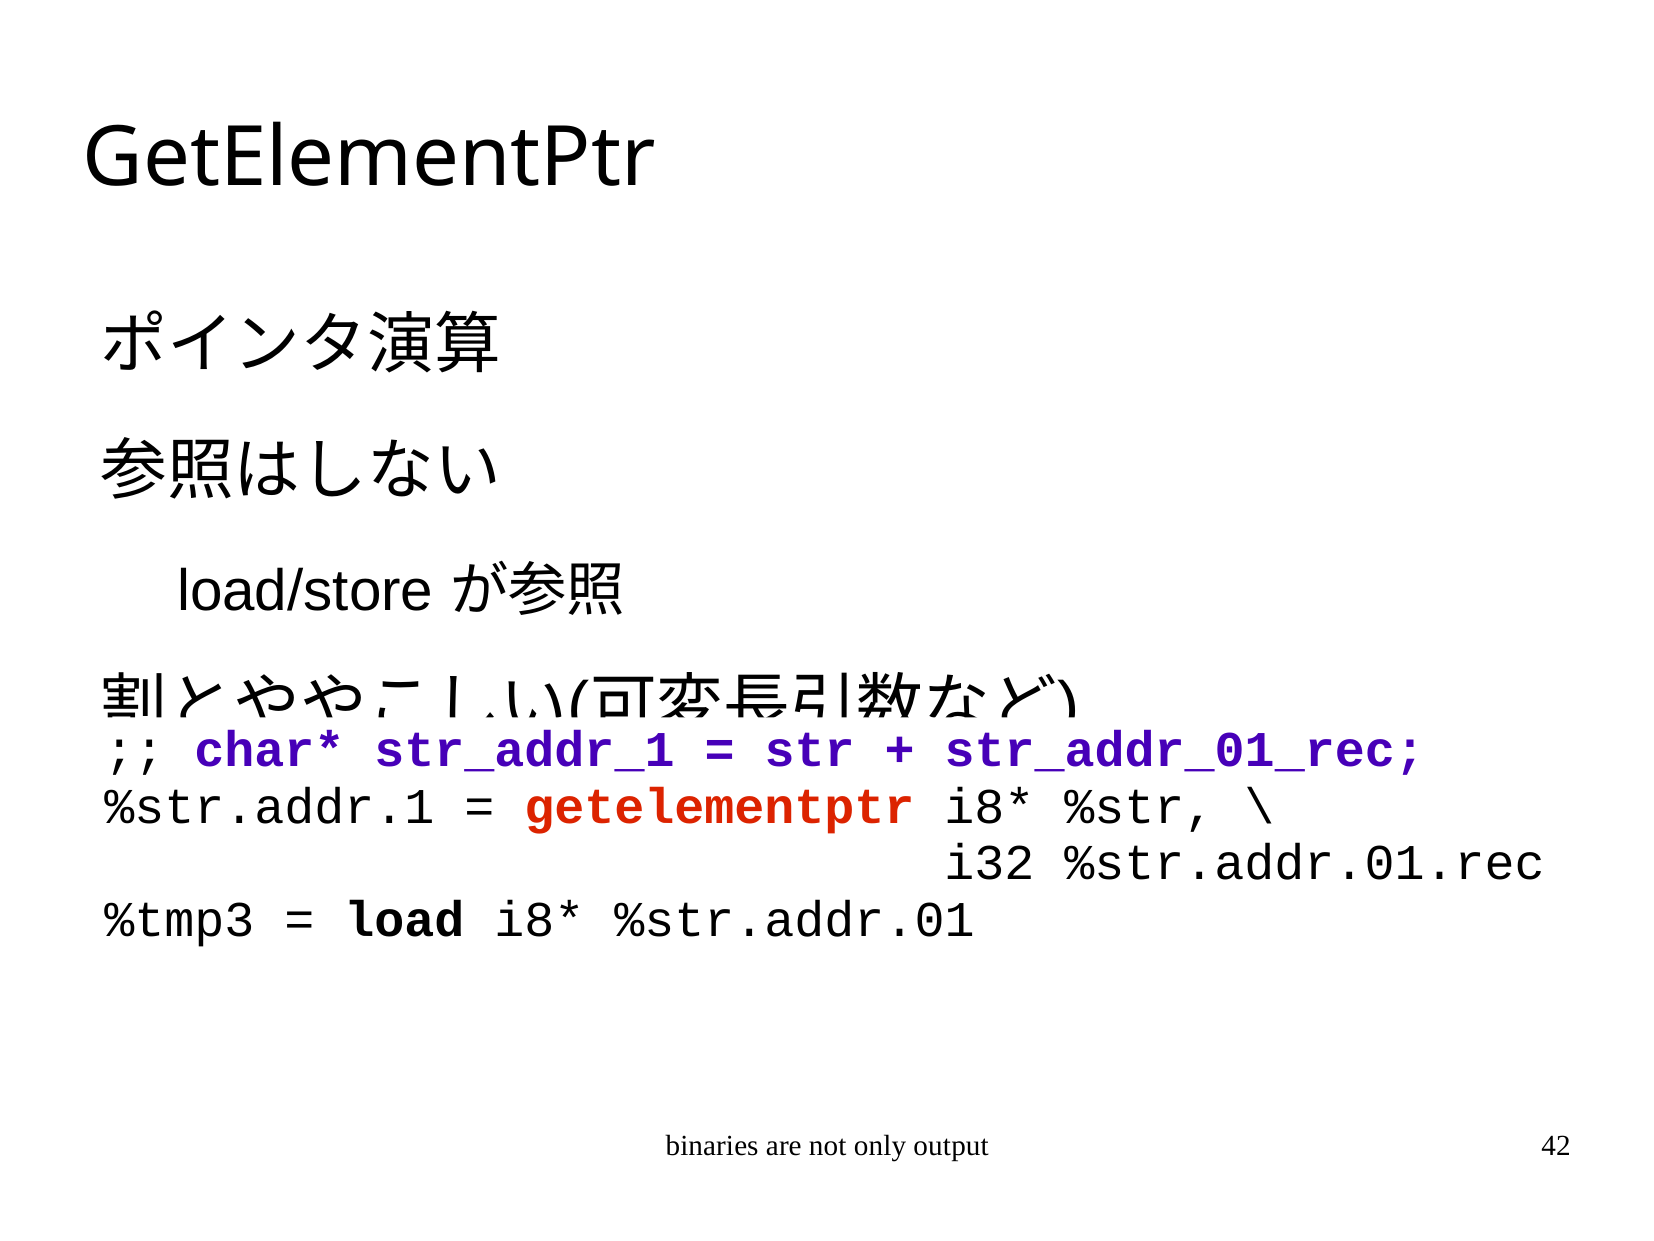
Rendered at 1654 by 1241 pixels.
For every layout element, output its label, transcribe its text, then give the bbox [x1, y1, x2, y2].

title GetElementPtr [82, 49, 1571, 257]
text_box ;; char* str_addr_1 = str + str_addr_01_rec; %str.addr.1 = getelementptr i8* %str, \ i32 %str.addr.01.rec %tmp3 = load i8* %str.addr.01 [29, 717, 1565, 1010]
list ポインタ演算 参照はしない load/store が参照 割とややこしい(可変長引数など) [82, 290, 1571, 1094]
